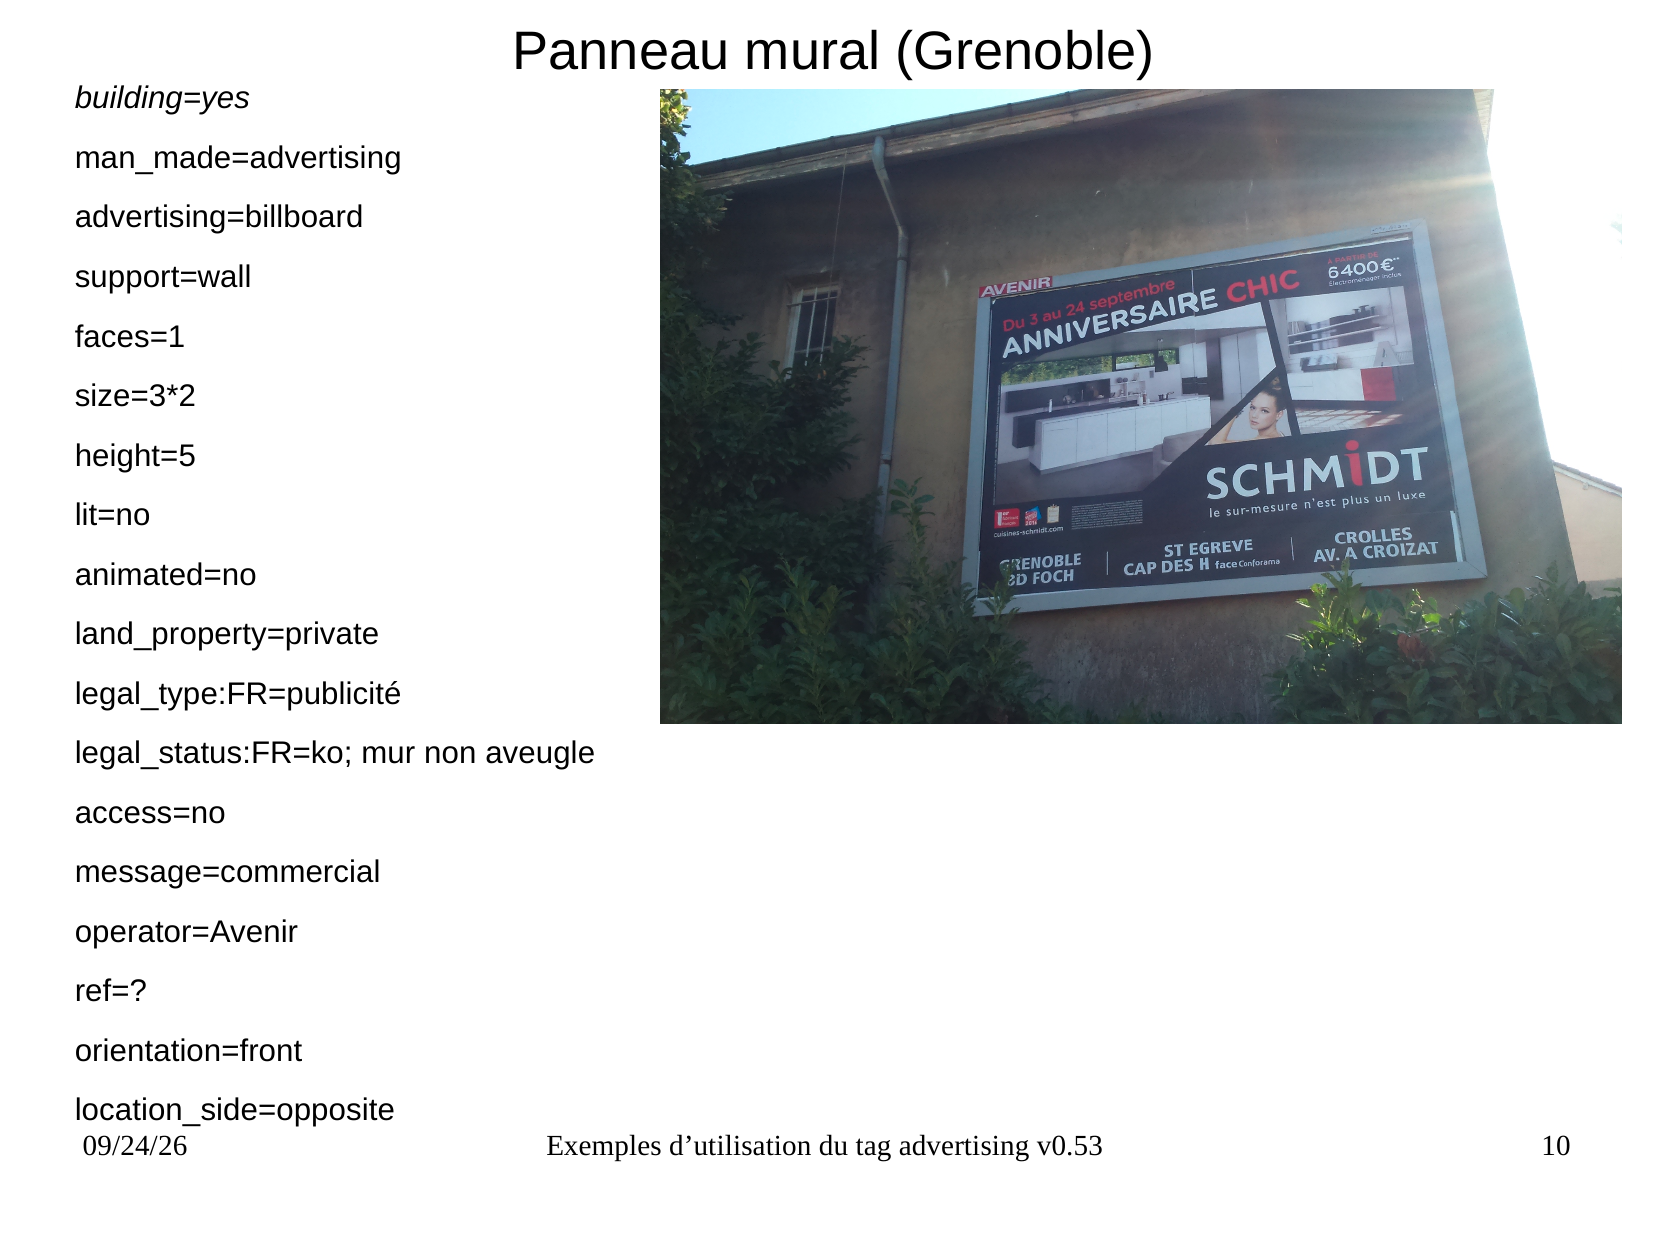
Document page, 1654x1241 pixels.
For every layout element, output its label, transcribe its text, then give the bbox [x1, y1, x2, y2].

text_box building=yes man_made=advertising advertising=billboard support=wall faces=1 size=3*2 height=5 lit=no animated=no land_property=private legal_type:FR=publicité legal_status:FR=ko; mur non aveugle access=no message=commercial operator=Avenir ref=? orientation=front location_side=opposite [60, 73, 766, 1170]
title Panneau mural (Grenoble) [90, 0, 1579, 89]
picture [660, 89, 1622, 724]
